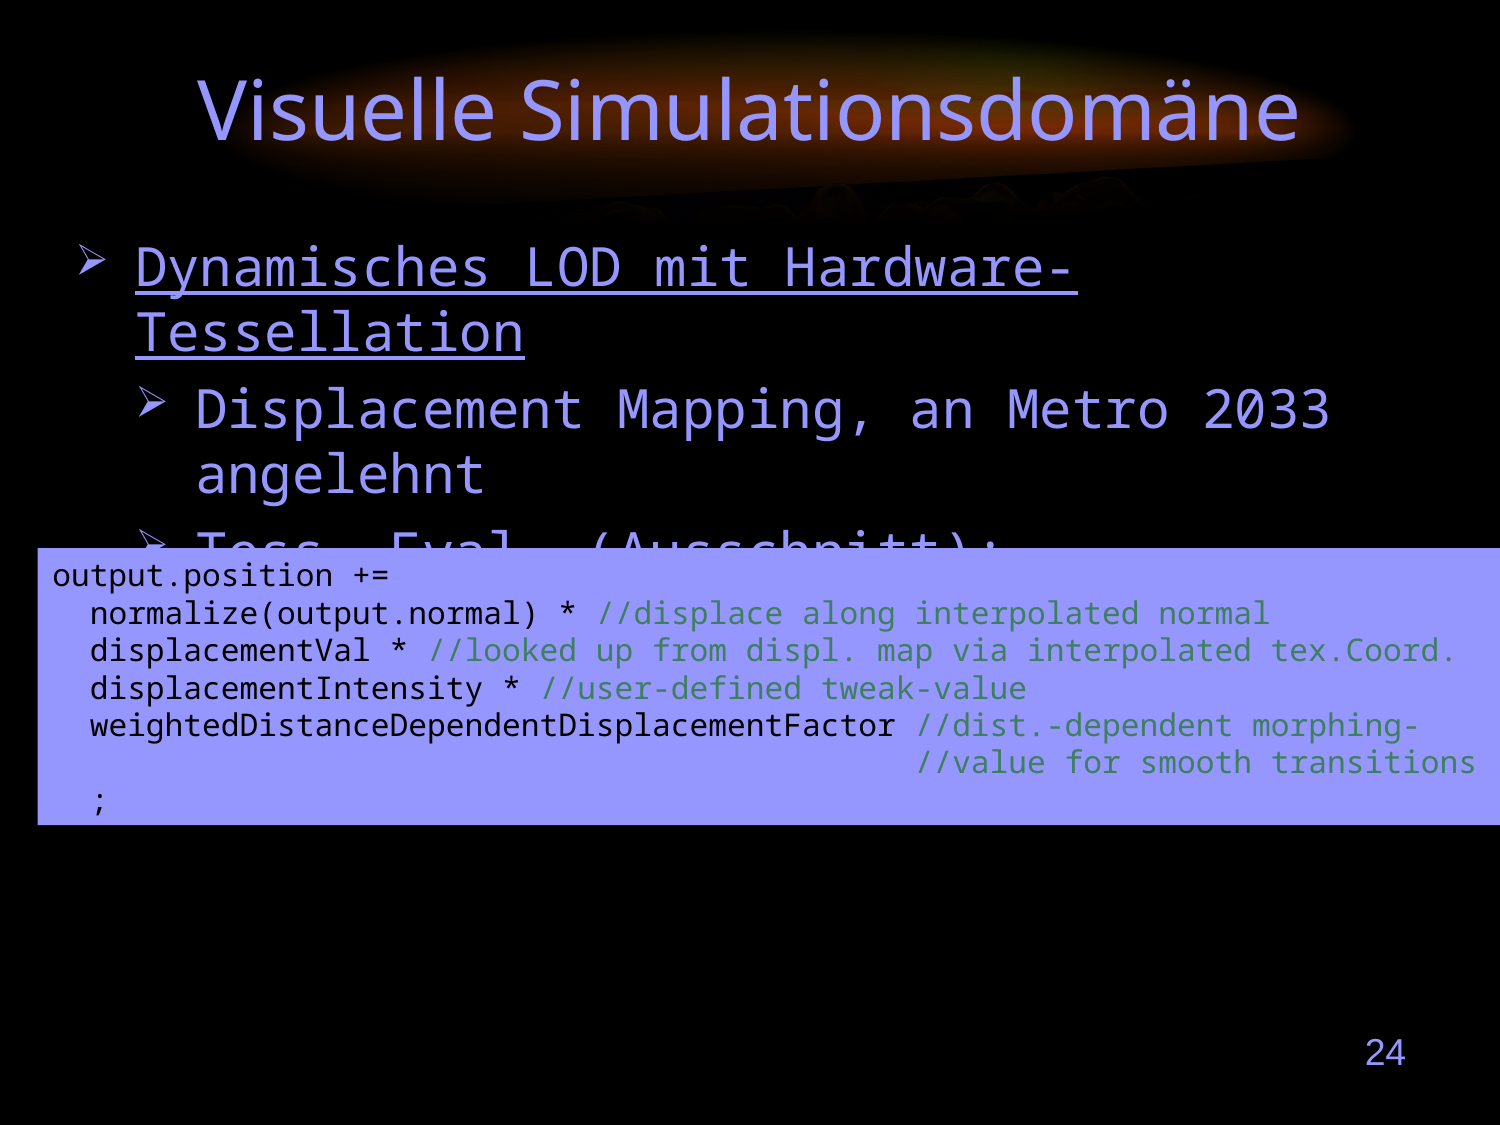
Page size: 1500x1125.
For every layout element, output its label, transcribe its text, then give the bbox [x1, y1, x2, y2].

text_box Dynamisches LOD mit Hardware-Tessellation Displacement Mapping, an Metro 2033 angelehnt Tess.-Eval. (Ausschnitt): [0, 224, 1471, 1088]
text_box Visuelle Simulationsdomäne [75, 0, 1426, 216]
text_box [112, 0, 1463, 224]
text_box output.position += normalize(output.normal) * //displace along interpolated normal displacementVal * //looked up from displ. map via interpolated tex.Coord. displacementIntensity * //user-defined tweak-value weightedDistanceDependentDisplacementFactor //dist.-dependent morphing- //value for smooth transitions ; [37, 548, 1500, 826]
